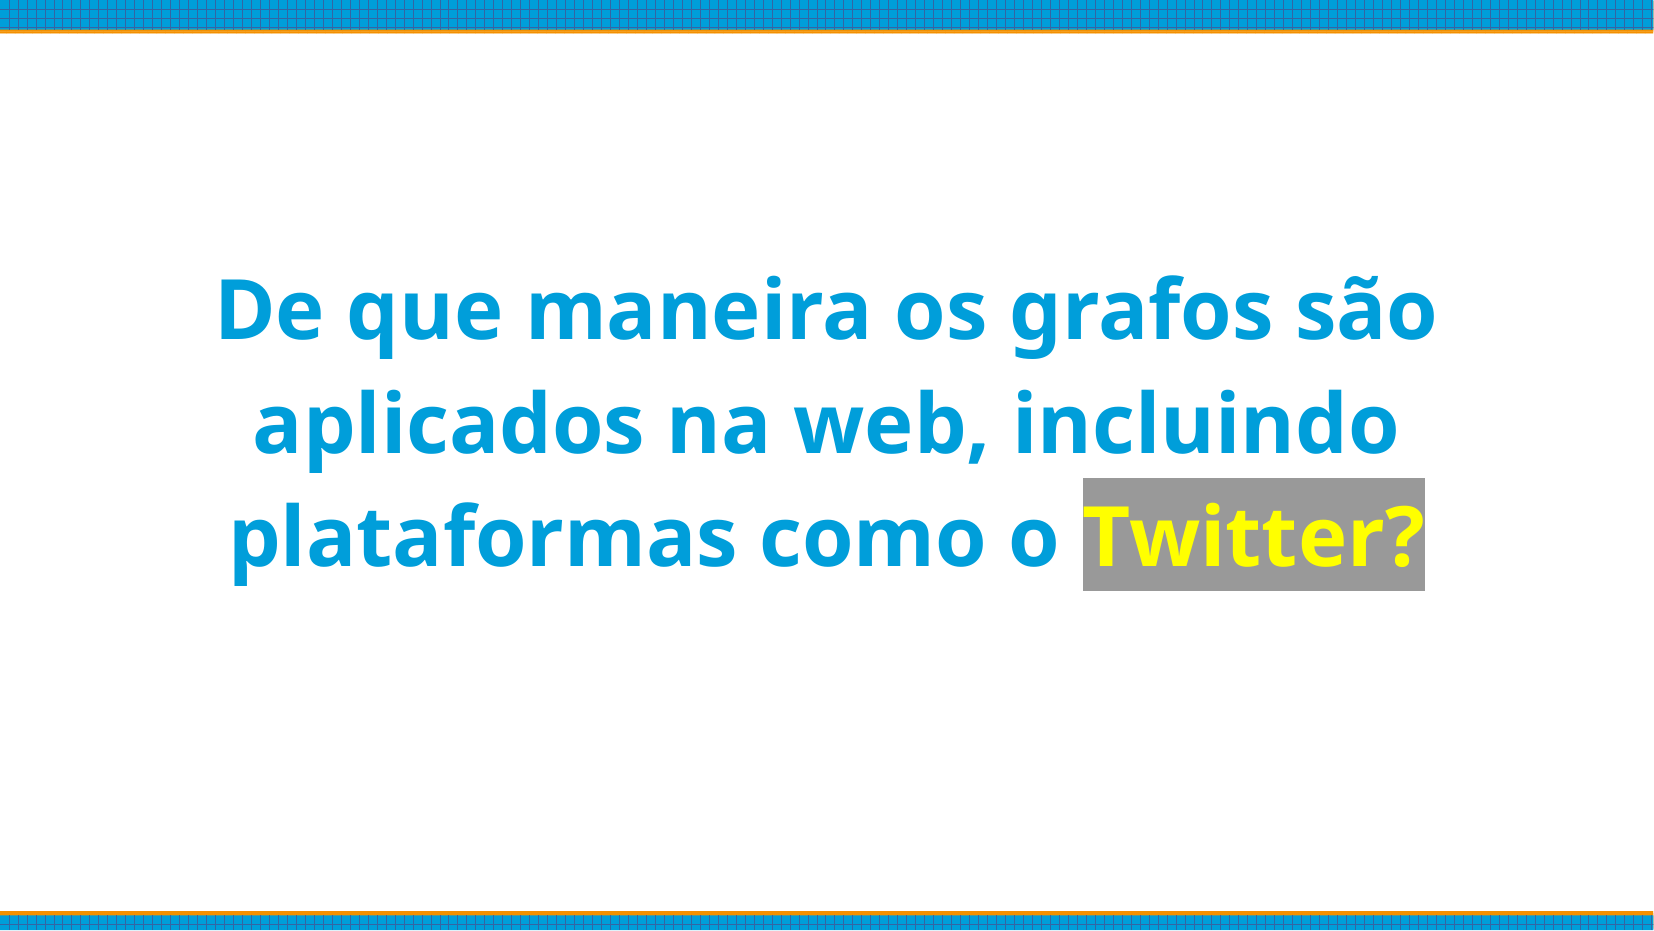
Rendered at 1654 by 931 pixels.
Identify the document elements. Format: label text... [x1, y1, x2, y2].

subtitle De que maneira os grafos são aplicados na web, incluindo plataformas como o Twitter? [88, 44, 1565, 798]
